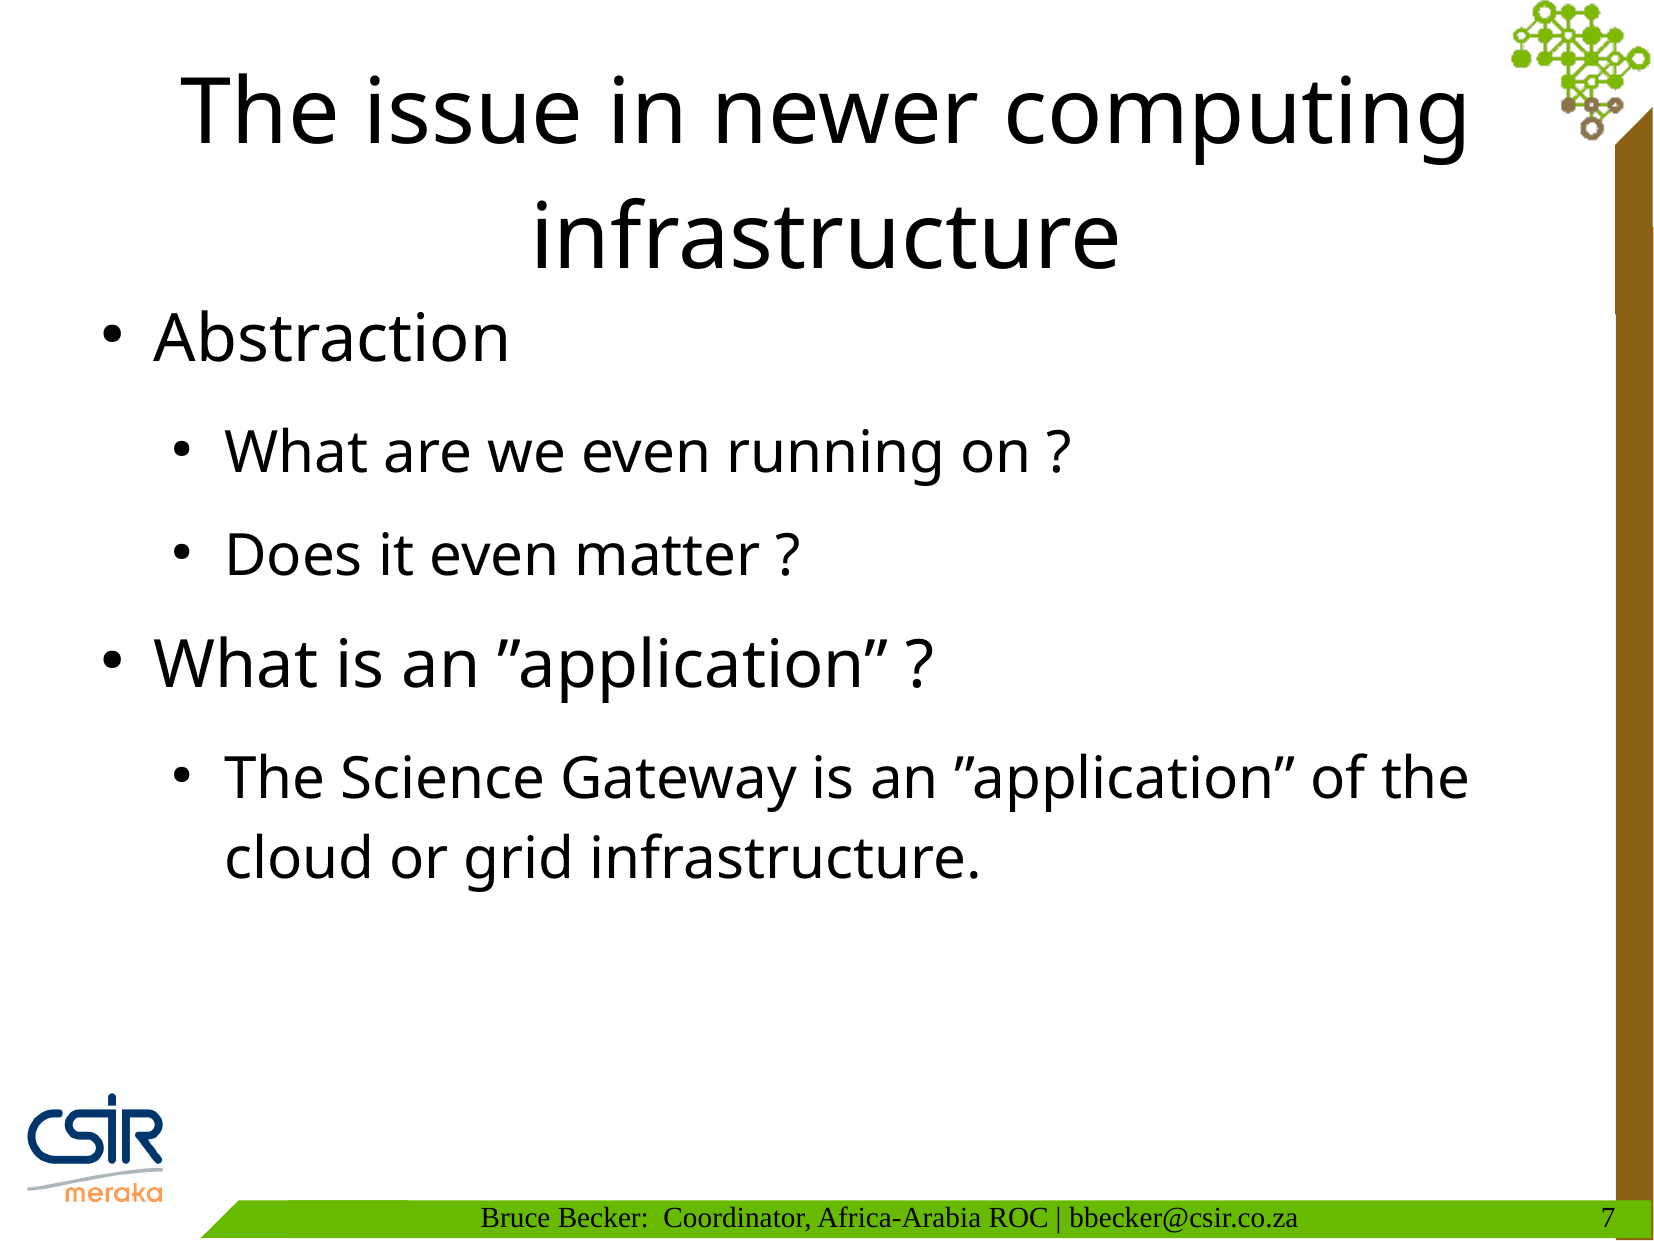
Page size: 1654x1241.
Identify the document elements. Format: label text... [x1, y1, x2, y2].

list Abstraction What are we even running on ? Does it even matter ? What is an ”application” ? The Science Gateway is an ”application” of the cloud or grid infrastructure. [82, 290, 1571, 1010]
title The issue in newer computing infrastructure [82, 60, 1571, 282]
picture [1503, 0, 1654, 144]
picture [12, 1074, 178, 1225]
